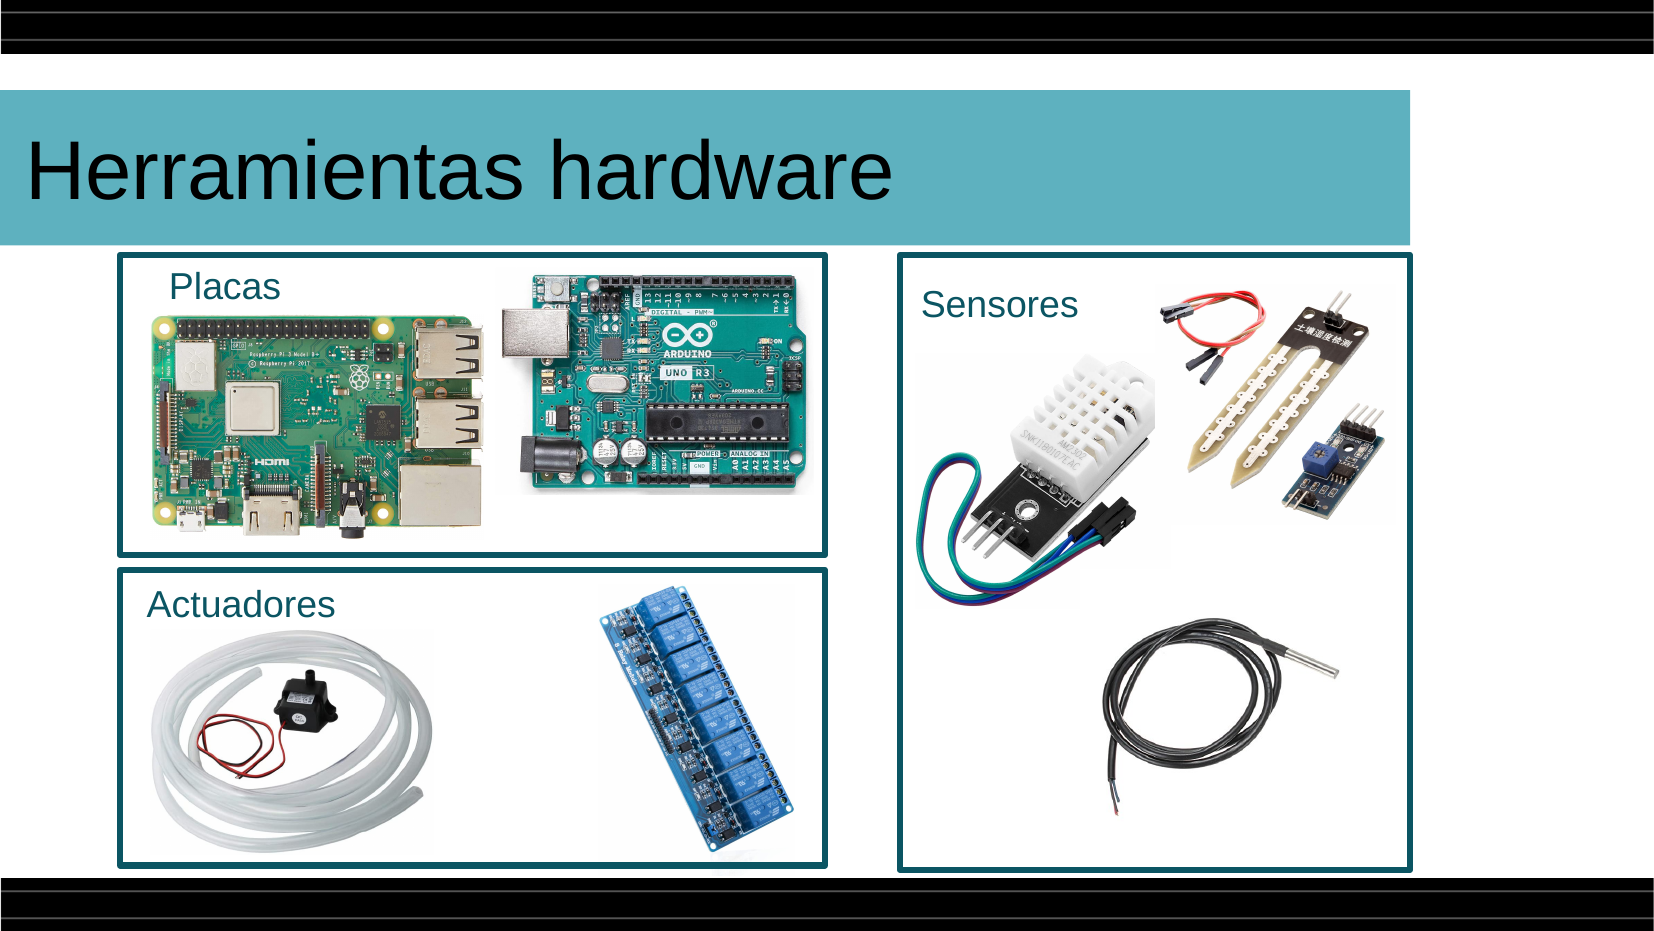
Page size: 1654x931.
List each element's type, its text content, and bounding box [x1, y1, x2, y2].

text_box Actuadores [120, 555, 363, 654]
text_box Sensores [904, 255, 1096, 354]
text_box Placas [135, 258, 316, 316]
picture [598, 866, 796, 876]
title Herramientas hardware [0, 90, 1411, 246]
text_box [120, 255, 826, 556]
text_box [900, 255, 1411, 871]
picture [0, 878, 1654, 931]
picture [0, 0, 1654, 54]
text_box [120, 570, 826, 866]
